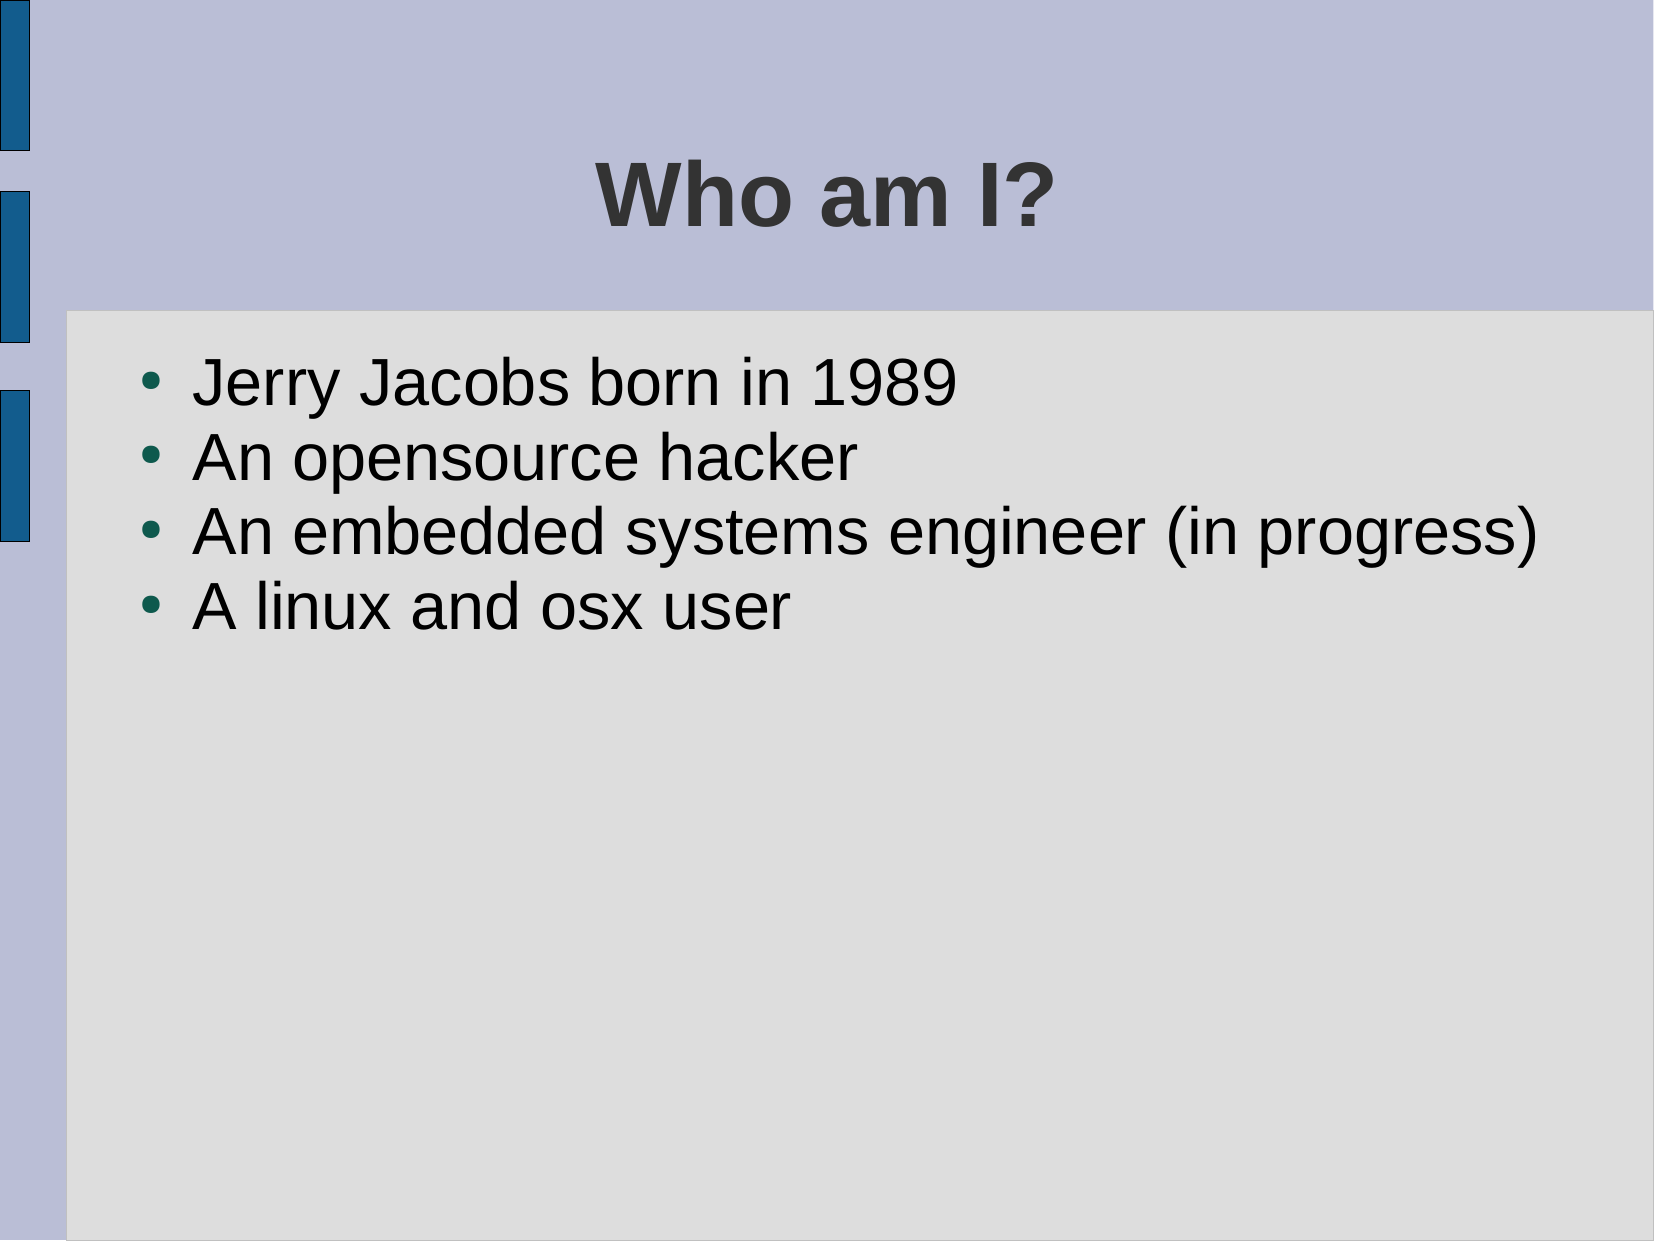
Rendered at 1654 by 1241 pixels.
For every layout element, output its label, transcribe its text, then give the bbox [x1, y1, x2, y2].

list Jerry Jacobs born in 1989 An opensource hacker An embedded systems engineer (in progress) A linux and osx user [121, 344, 1613, 1112]
title Who am I? [121, 98, 1534, 291]
